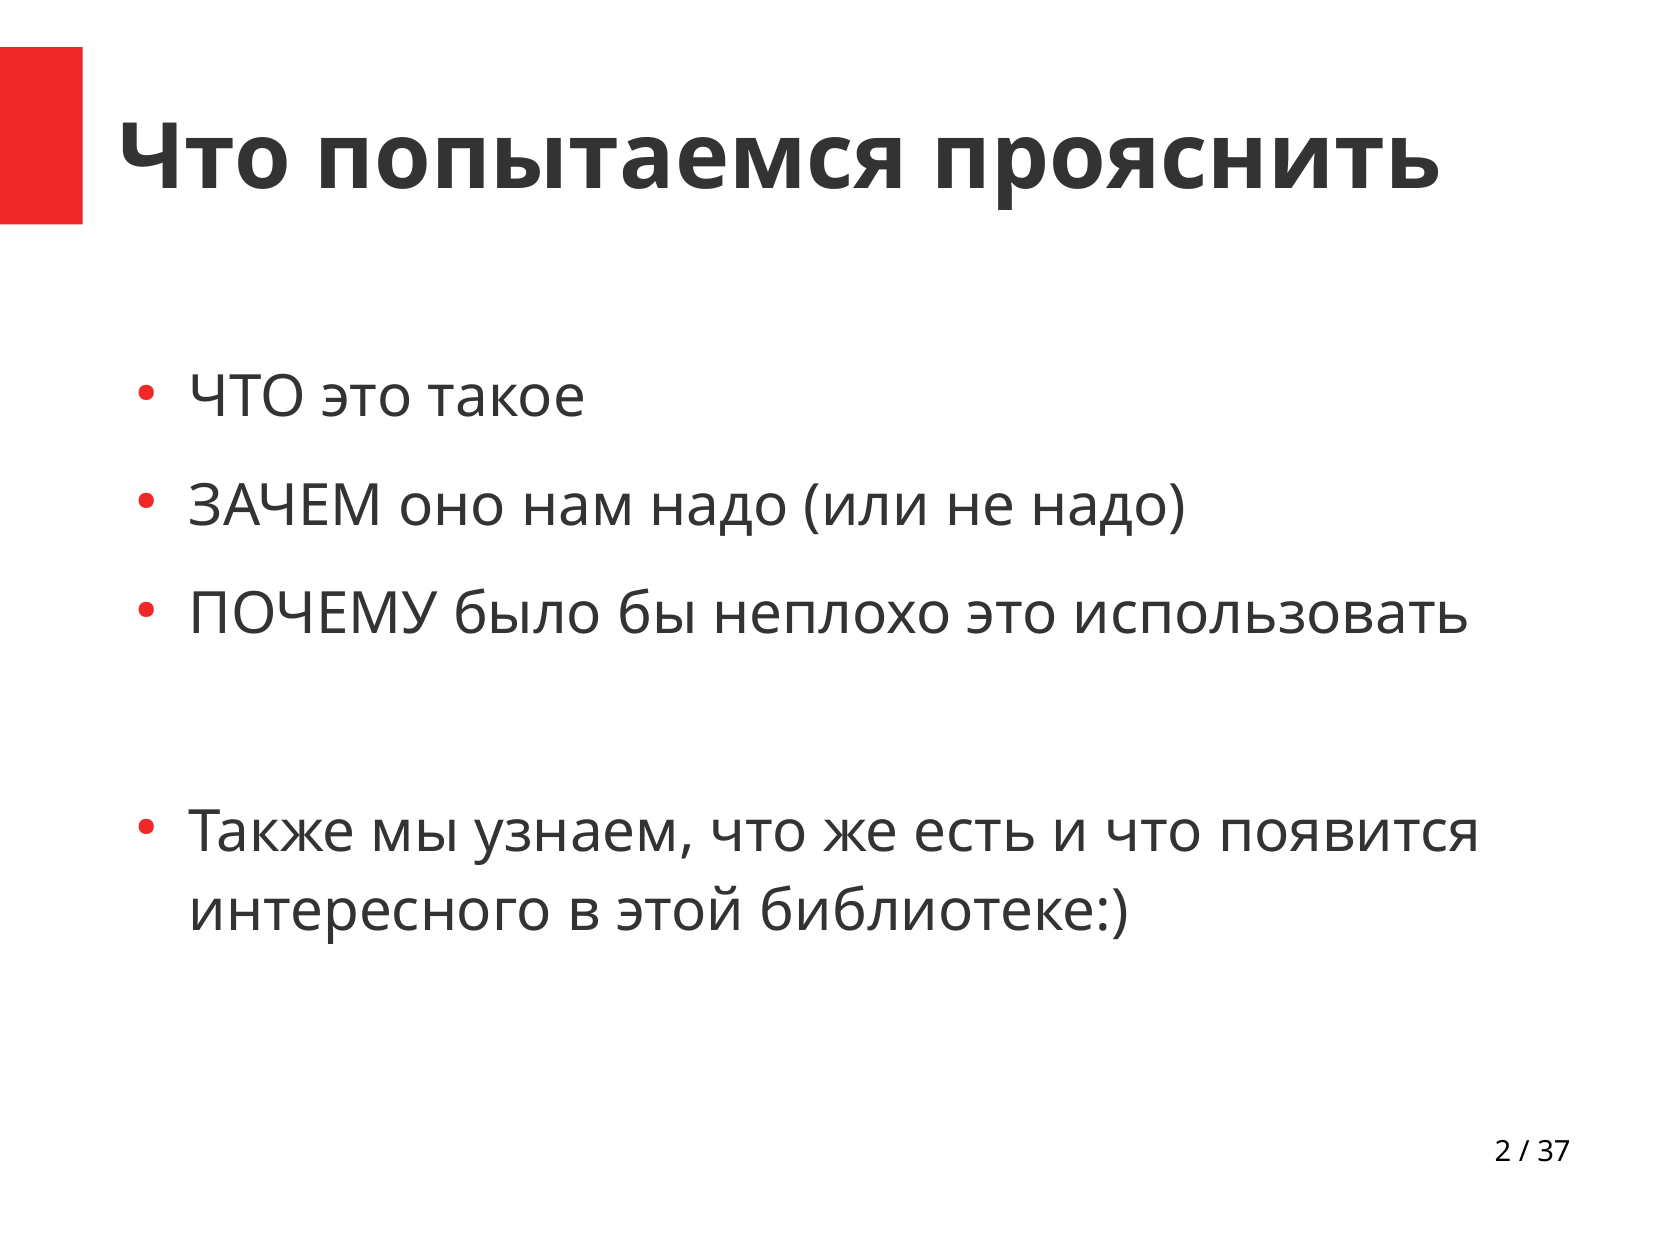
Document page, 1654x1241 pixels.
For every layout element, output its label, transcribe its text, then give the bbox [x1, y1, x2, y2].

title Что попытаемся прояснить [118, 49, 1571, 257]
list ЧТО это такое ЗАЧЕМ оно нам надо (или не надо) ПОЧЕМУ было бы неплохо это использовать Также мы узнаем, что же есть и что появится интересного в этой библиотеке:) [118, 354, 1536, 1074]
